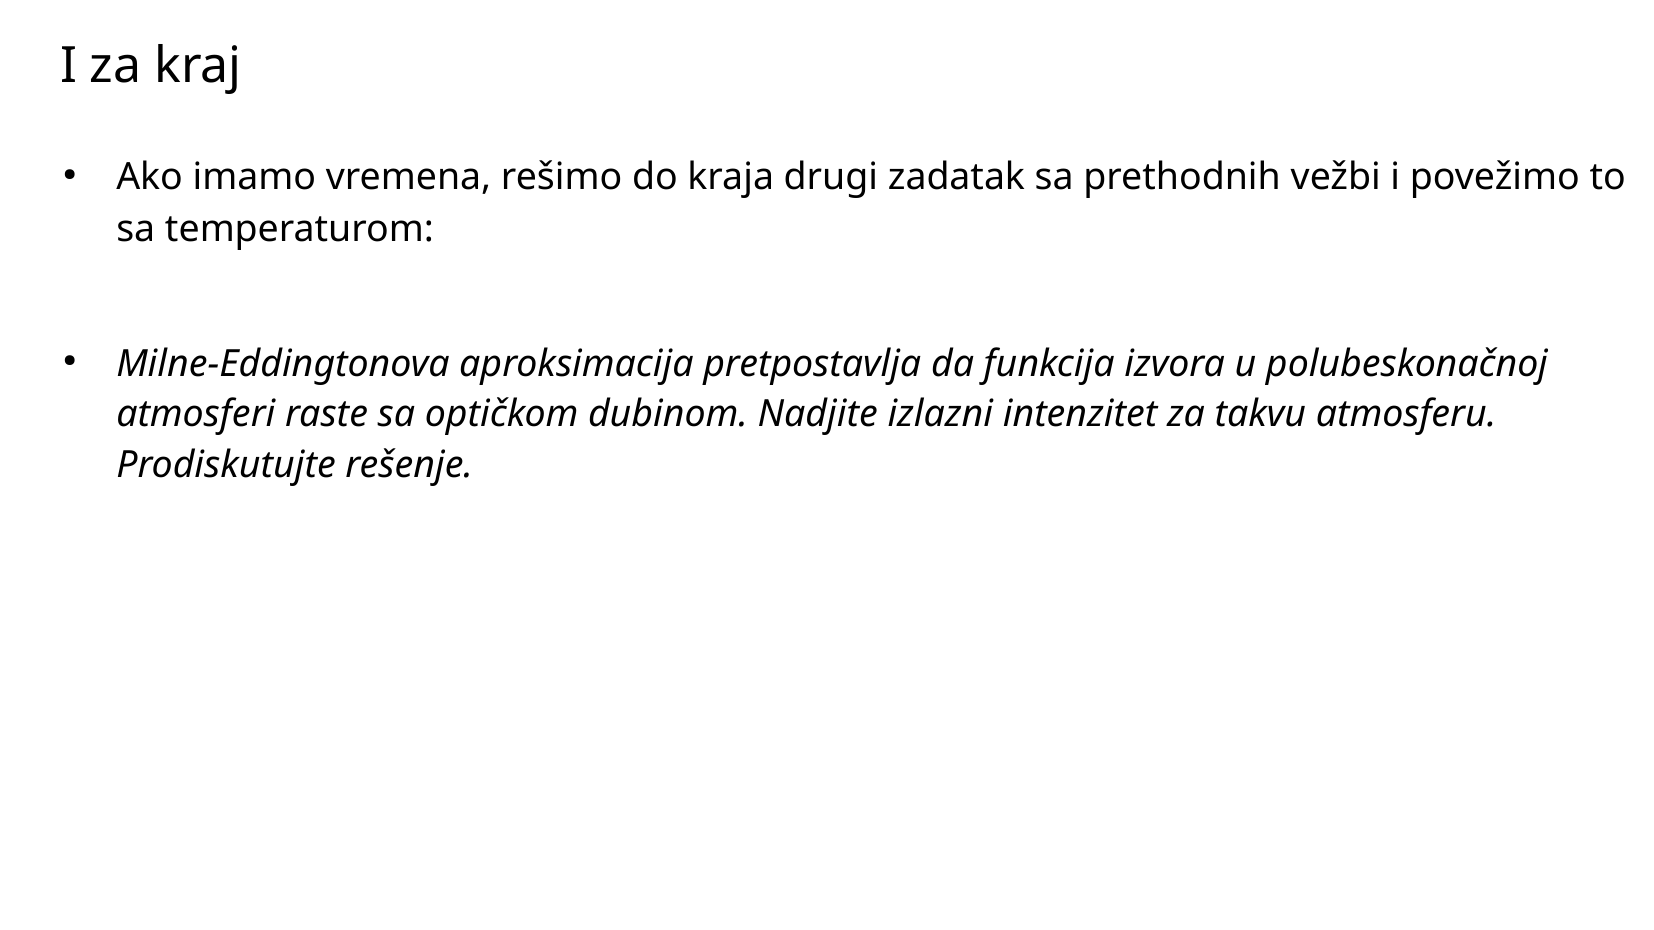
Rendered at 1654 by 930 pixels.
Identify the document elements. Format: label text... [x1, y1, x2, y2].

list Ako imamo vremena, rešimo do kraja drugi zadatak sa prethodnih vežbi i povežimo to sa temperaturom: Milne-Eddingtonova aproksimacija pretpostavlja da funkcija izvora u polubeskonačnoj atmosferi raste sa optičkom dubinom. Nadjite izlazni intenzitet za takvu atmosferu. Prodiskutujte rešenje. [45, 149, 1635, 880]
title I za kraj [59, 13, 1648, 113]
